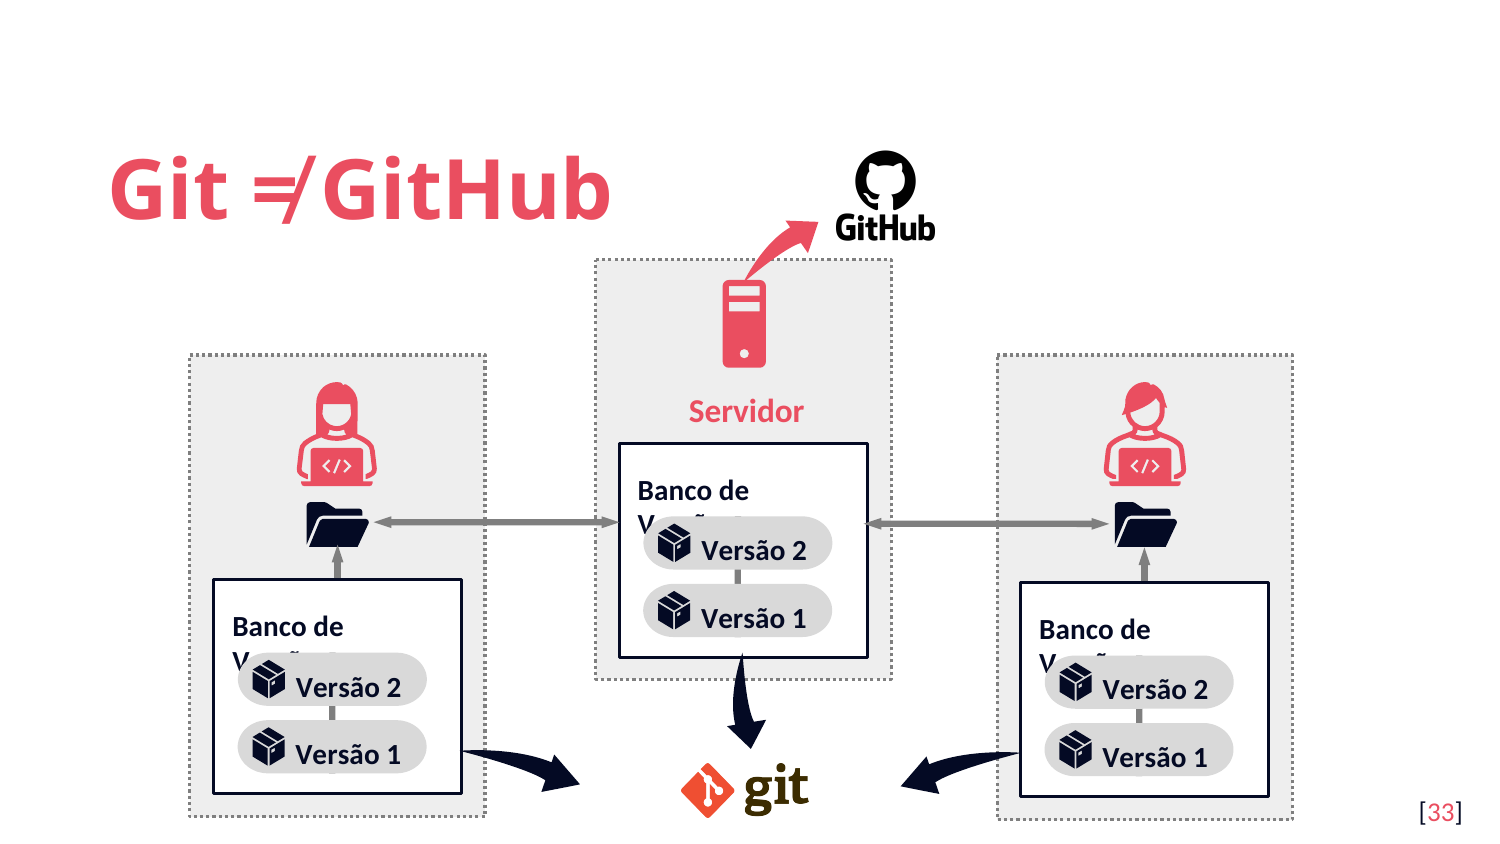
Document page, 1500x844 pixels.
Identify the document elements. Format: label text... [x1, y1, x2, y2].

text_box Versão 1 [255, 720, 427, 774]
text_box [997, 355, 1292, 820]
text_box Versão 1 [1060, 723, 1234, 777]
text_box Versão 2 [1061, 655, 1234, 709]
picture [1085, 370, 1205, 564]
text_box Git ≠ GitHub [92, 106, 1404, 245]
text_box Versão 2 [643, 526, 650, 560]
picture [245, 655, 293, 703]
text_box Versão 2 [660, 516, 833, 570]
text_box Banco de Versões [217, 592, 462, 646]
picture [681, 764, 809, 818]
text_box Servidor [592, 373, 889, 423]
text_box [596, 260, 891, 679]
text_box Versão 2 [254, 652, 427, 706]
picture [277, 370, 397, 564]
picture [650, 586, 698, 634]
text_box Versão 2 [237, 662, 245, 697]
picture [650, 519, 698, 567]
picture [881, 705, 1038, 827]
picture [244, 722, 293, 771]
picture [695, 642, 792, 761]
text_box Banco de Versões [1024, 594, 1269, 649]
text_box Banco de Versões [622, 455, 868, 509]
text_box Versão 2 [1044, 664, 1052, 700]
text_box [190, 355, 485, 817]
picture [712, 149, 939, 372]
text_box Versão 1 [1044, 733, 1051, 766]
picture [442, 703, 599, 825]
text_box Versão 1 [643, 593, 650, 628]
text_box Versão 1 [659, 583, 833, 638]
text_box Versão 1 [237, 730, 244, 763]
slide_number [33] [1403, 779, 1494, 844]
picture [1051, 725, 1100, 773]
picture [1052, 658, 1100, 706]
